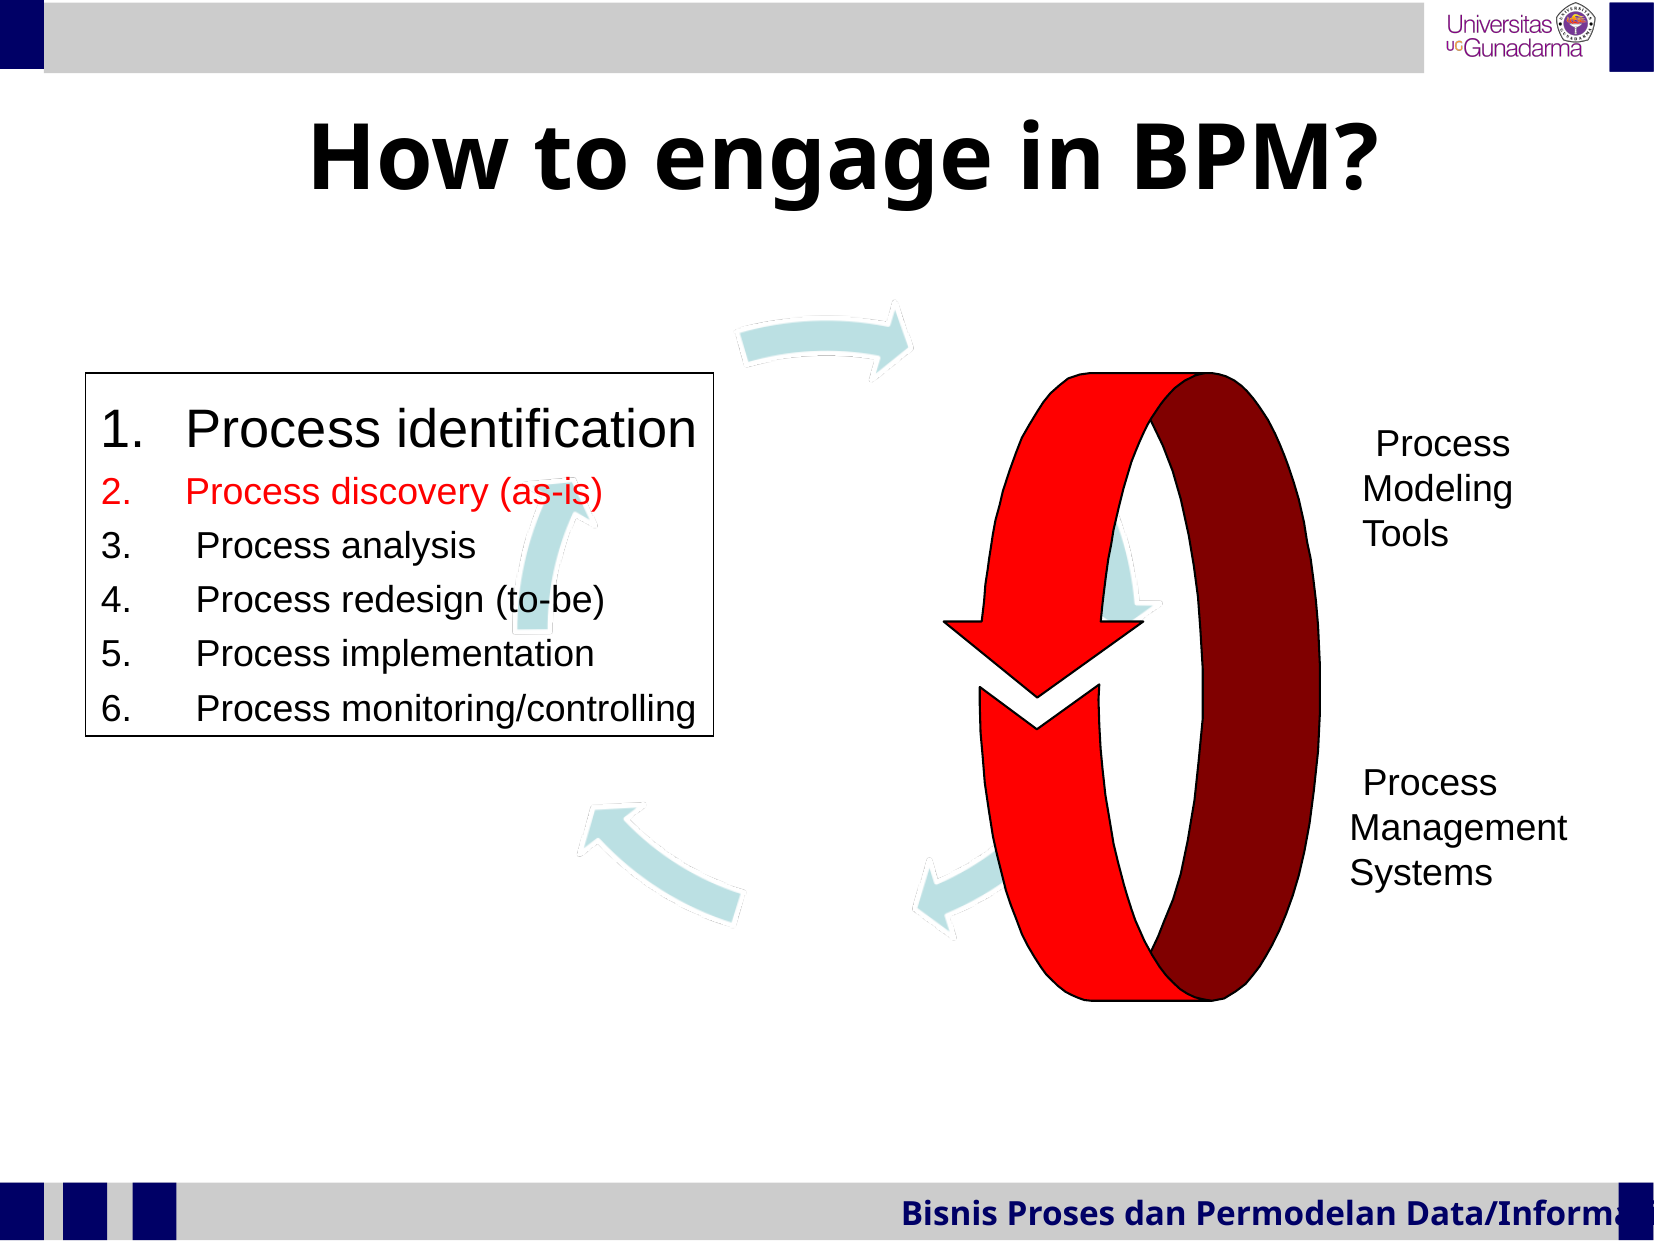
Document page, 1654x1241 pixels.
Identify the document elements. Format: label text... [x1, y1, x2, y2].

text_box Process Management Systems [1334, 750, 1634, 901]
title How to engage in BPM? [82, 49, 1571, 257]
picture [1437, 2, 1610, 62]
text_box [943, 373, 1320, 1001]
text_box Process identification Process discovery (as-is) Process analysis Process redesign (to-be) Process implementation Process monitoring/controlling [85, 373, 714, 737]
picture [82, 294, 1571, 1016]
text_box Process Modeling Tools [1347, 411, 1582, 563]
